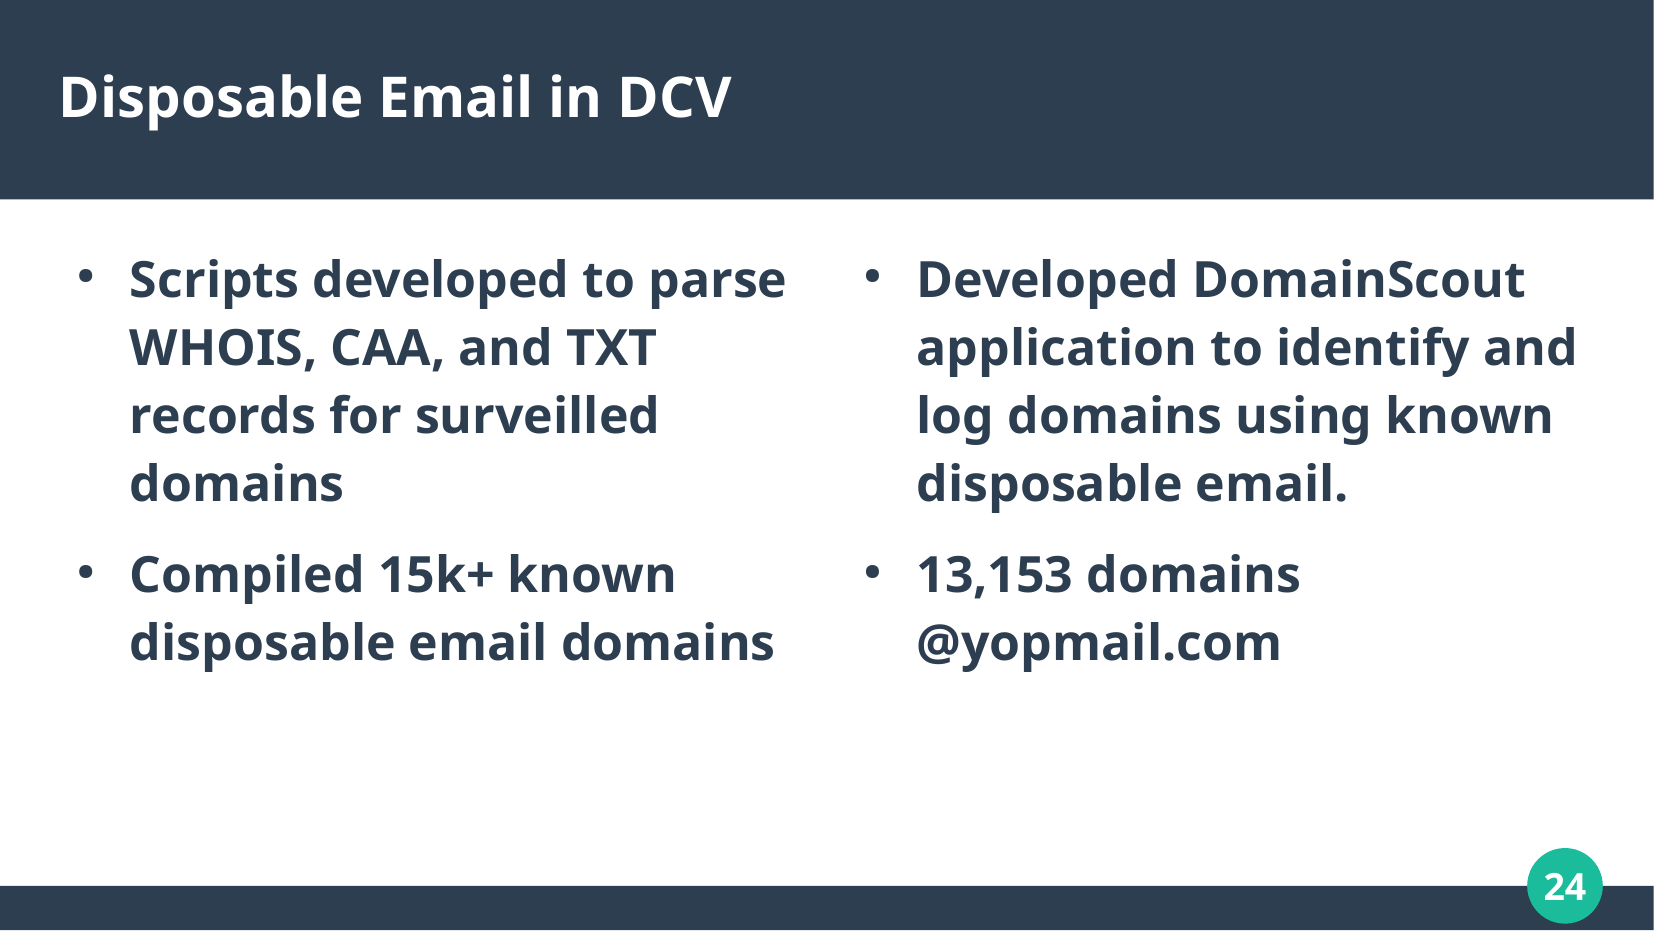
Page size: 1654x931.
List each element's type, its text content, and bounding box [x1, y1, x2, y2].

list Developed DomainScout application to identify and log domains using known disposable email. 13,153 domains @yopmail.com [845, 243, 1596, 864]
list Scripts developed to parse WHOIS, CAA, and TXT records for surveilled domains Compiled 15k+ known disposable email domains [59, 243, 809, 864]
title Disposable Email in DCV [59, 37, 1595, 155]
